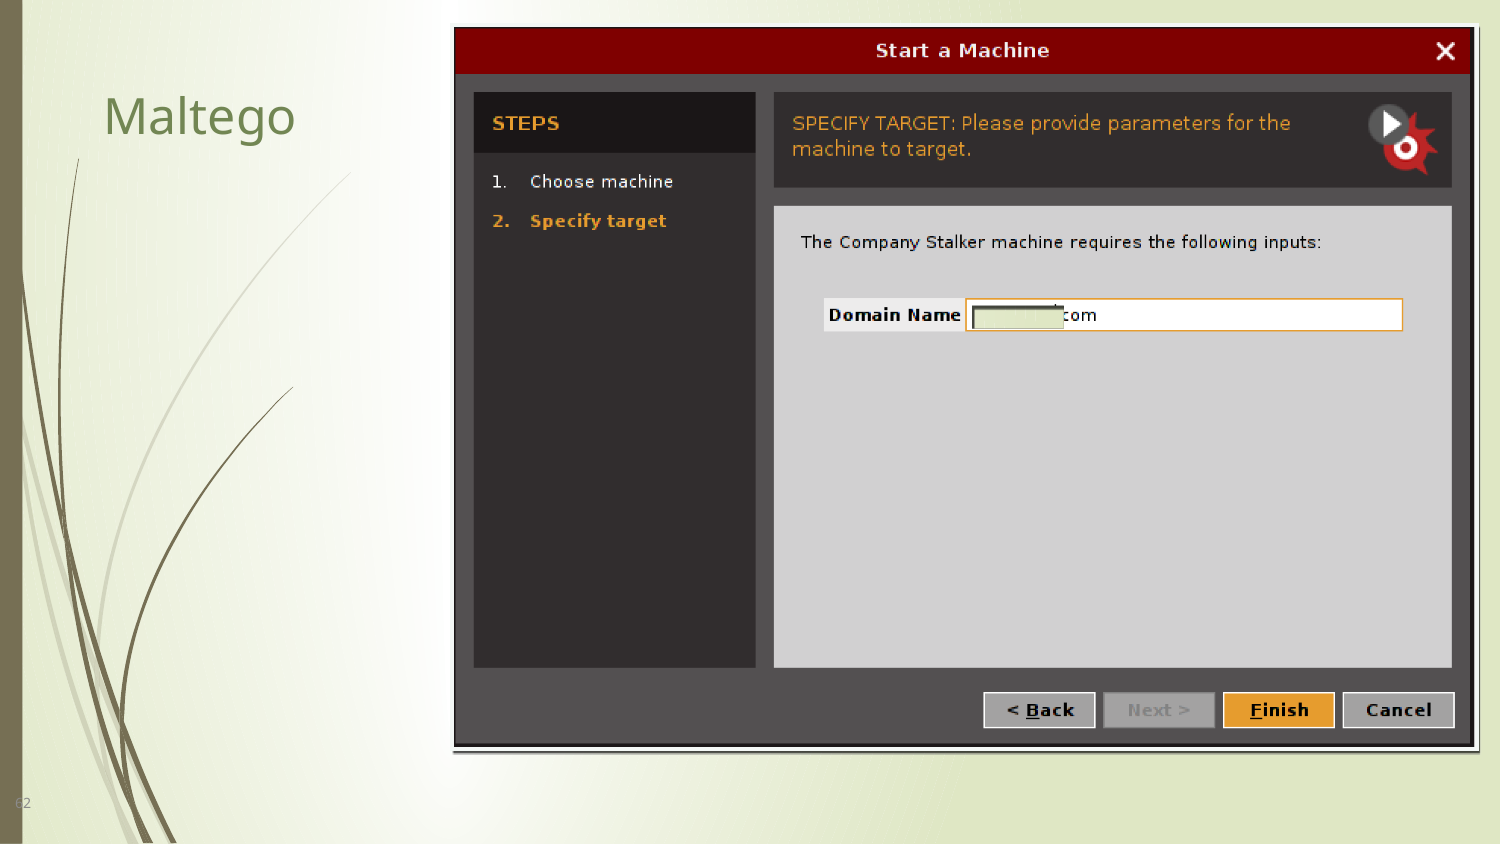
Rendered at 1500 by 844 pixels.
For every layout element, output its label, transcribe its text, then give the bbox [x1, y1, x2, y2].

title Maltego [88, 76, 450, 235]
footer <number> [0, 782, 475, 828]
picture [454, 27, 1475, 748]
